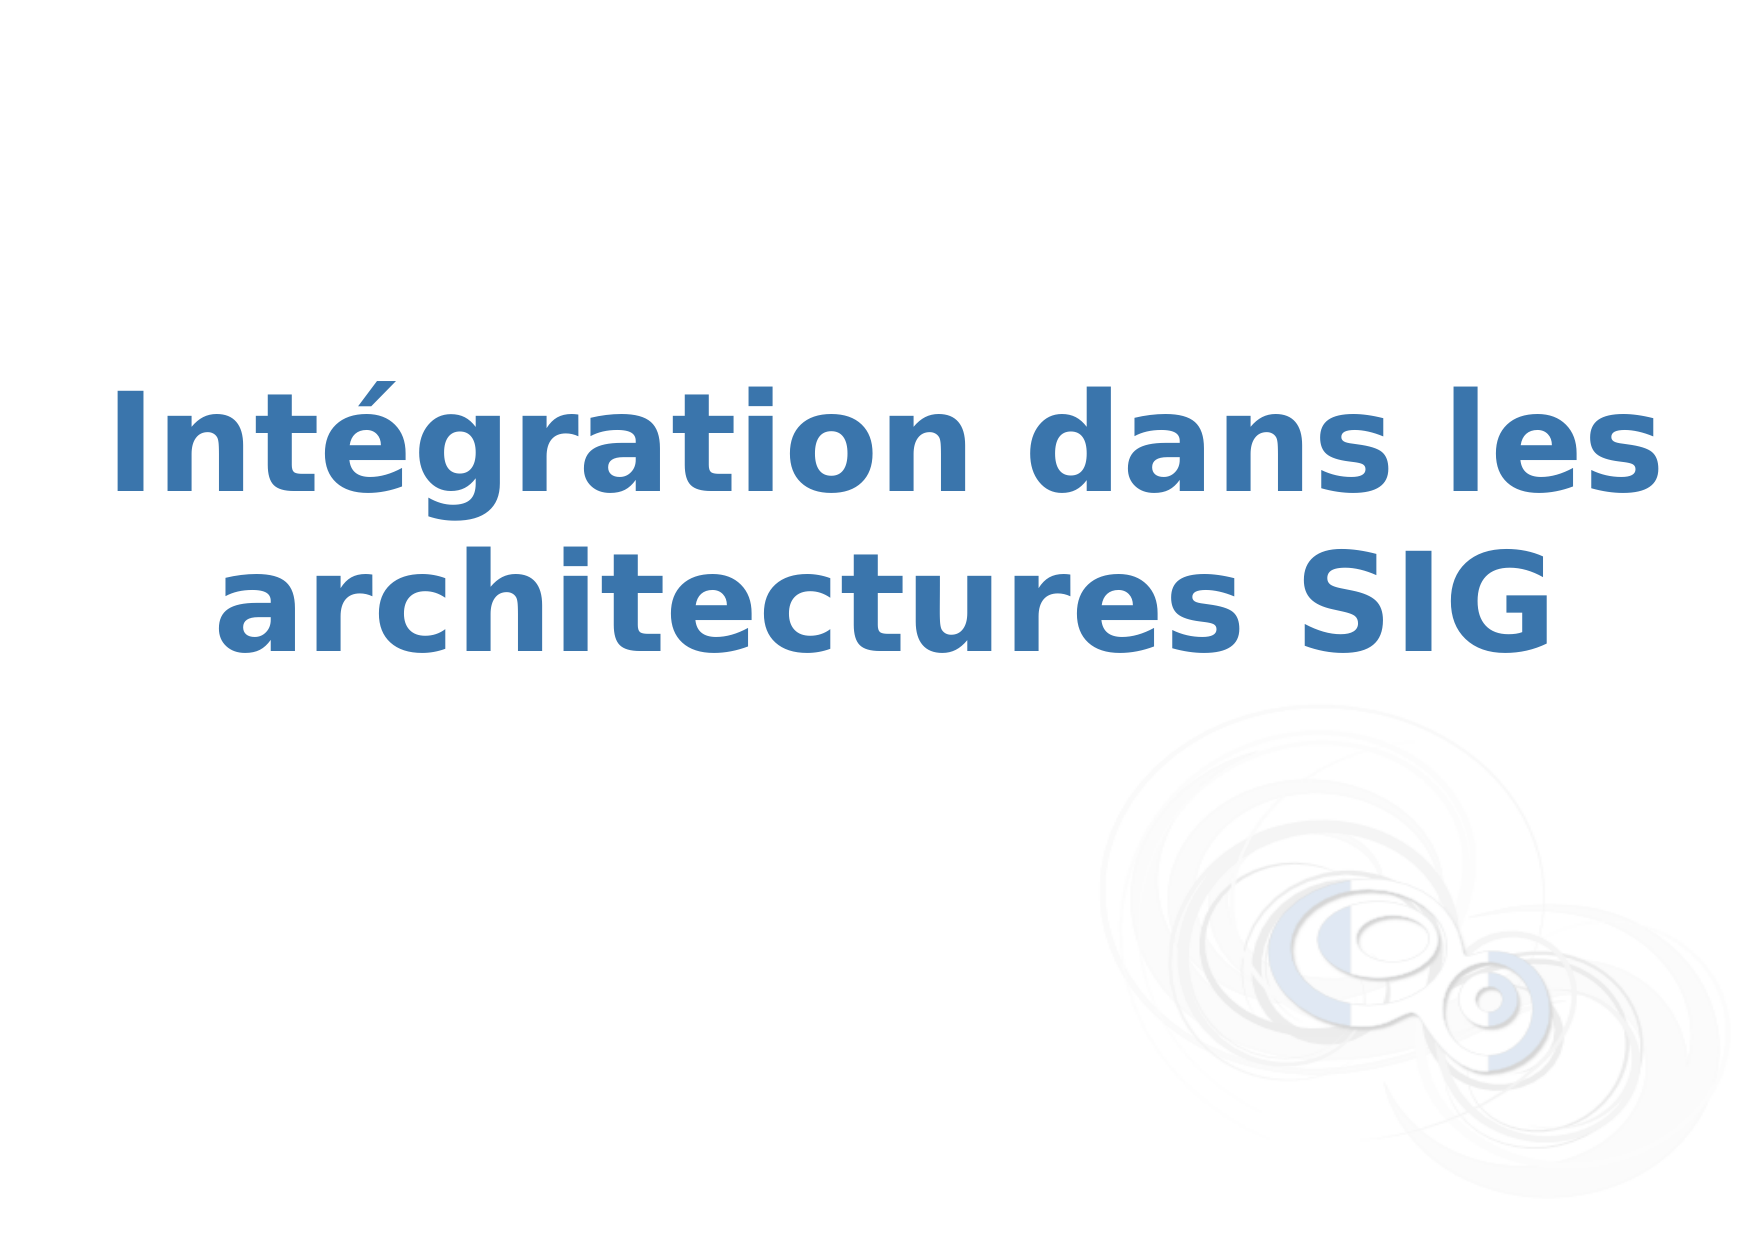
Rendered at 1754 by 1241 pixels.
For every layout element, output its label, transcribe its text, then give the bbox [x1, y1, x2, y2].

title Intégration dans les architectures SIG [82, 269, 1689, 779]
list > Shapefile GUI (shp2pgsql) > GDAL/OGR > OSM (osm2pgsql, osmosis…) [1092, 679, 1754, 1241]
